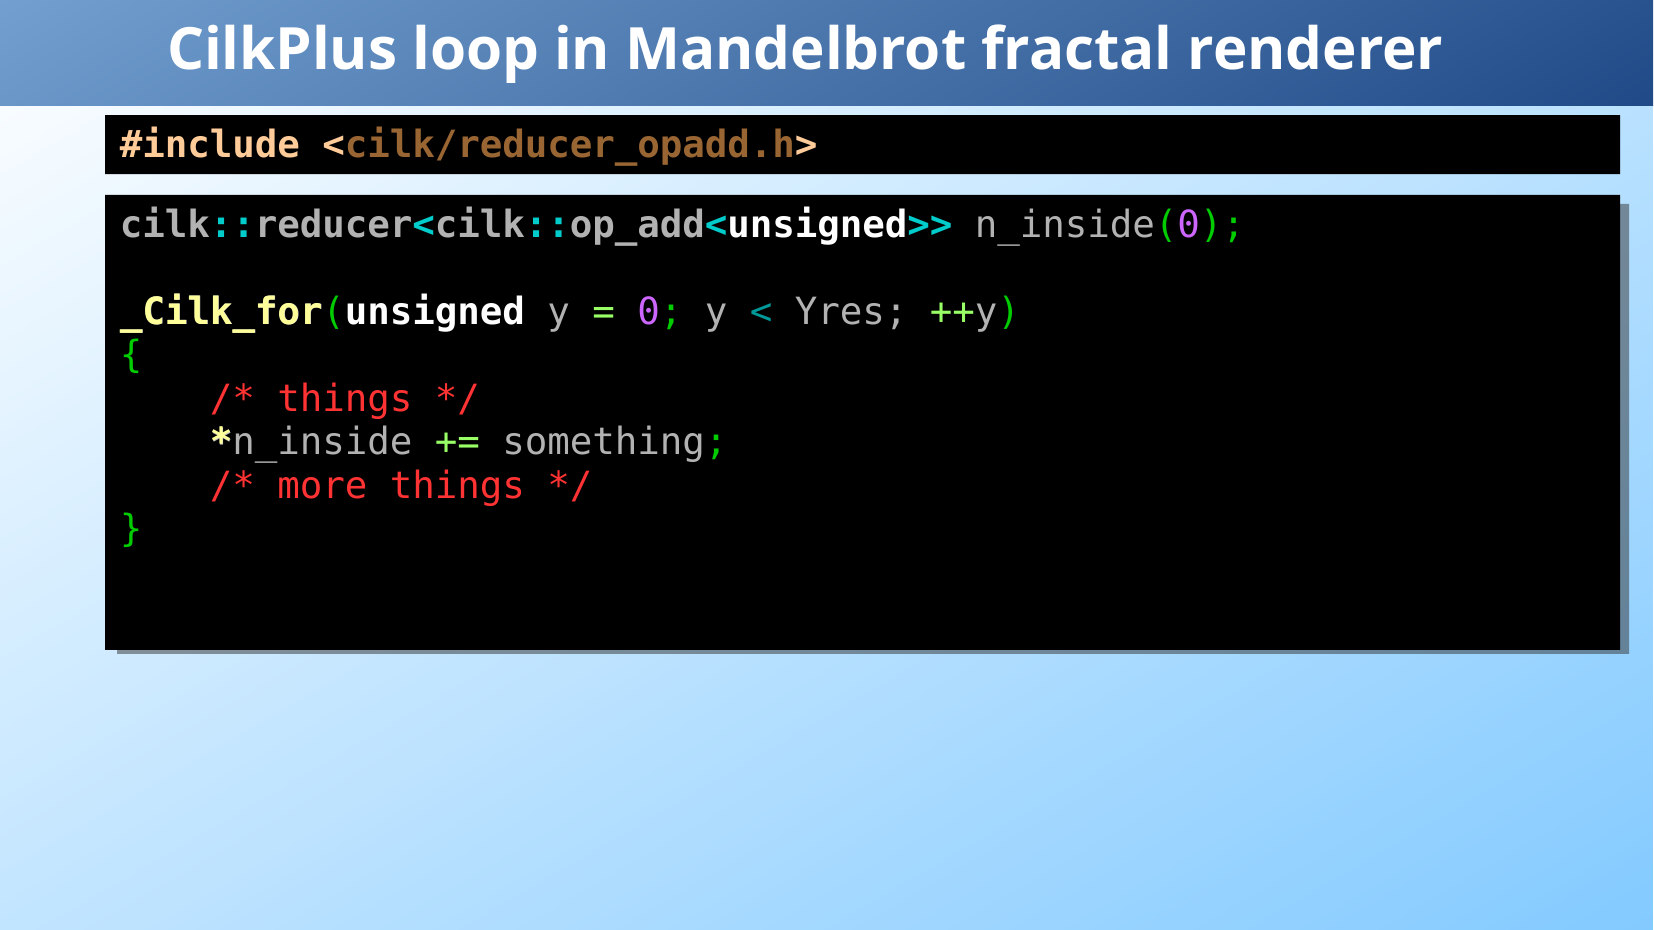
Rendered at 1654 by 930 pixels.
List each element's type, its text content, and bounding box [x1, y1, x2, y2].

text_box [117, 203, 1630, 654]
text_box CilkPlus loop in Mandelbrot fractal renderer [0, 0, 1653, 106]
text_box cilk::reducer<cilk::op_add<unsigned>> n_inside(0); _Cilk_for(unsigned y = 0; y < Yres; ++y) { /* things */ *n_inside += something; /* more things */ } [105, 194, 1621, 650]
text_box #include <cilk/reducer_opadd.h> [105, 115, 1621, 175]
